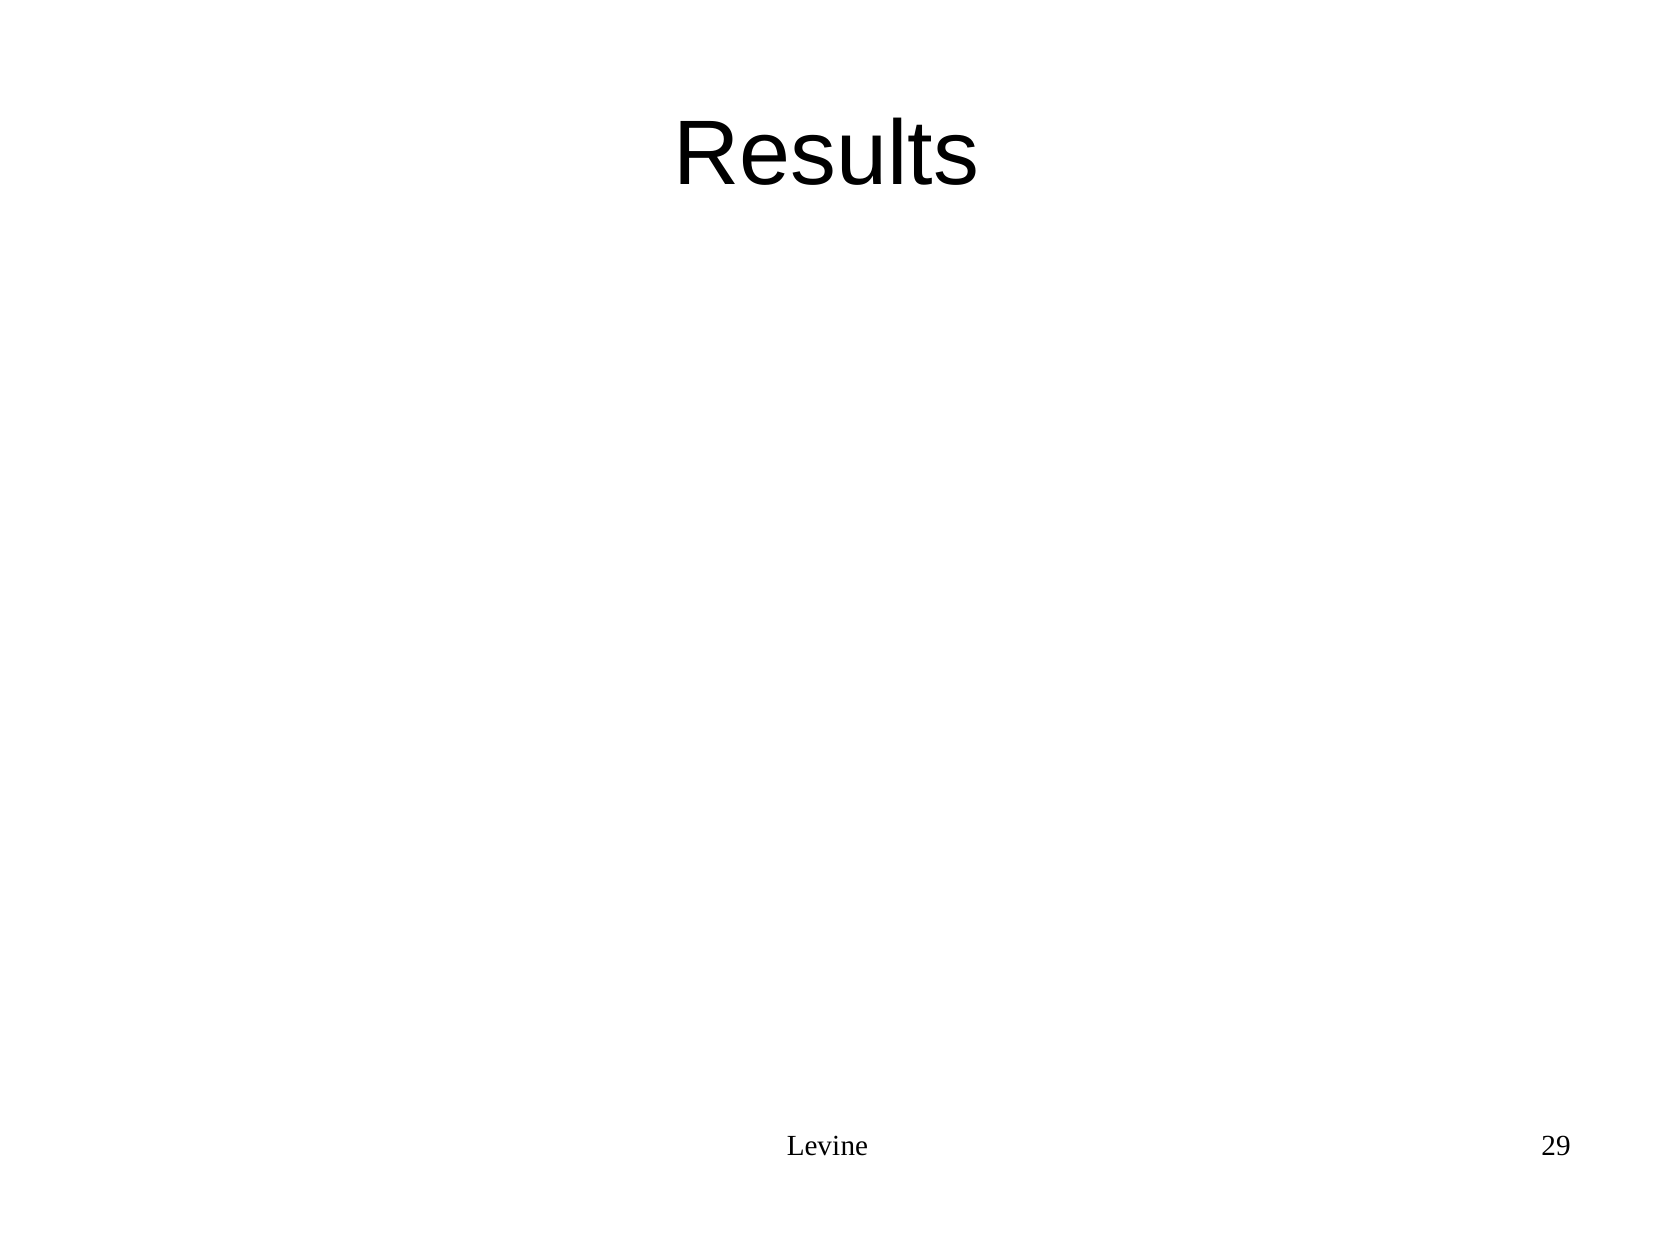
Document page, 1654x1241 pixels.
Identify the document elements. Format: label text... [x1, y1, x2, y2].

title Results [82, 49, 1571, 257]
